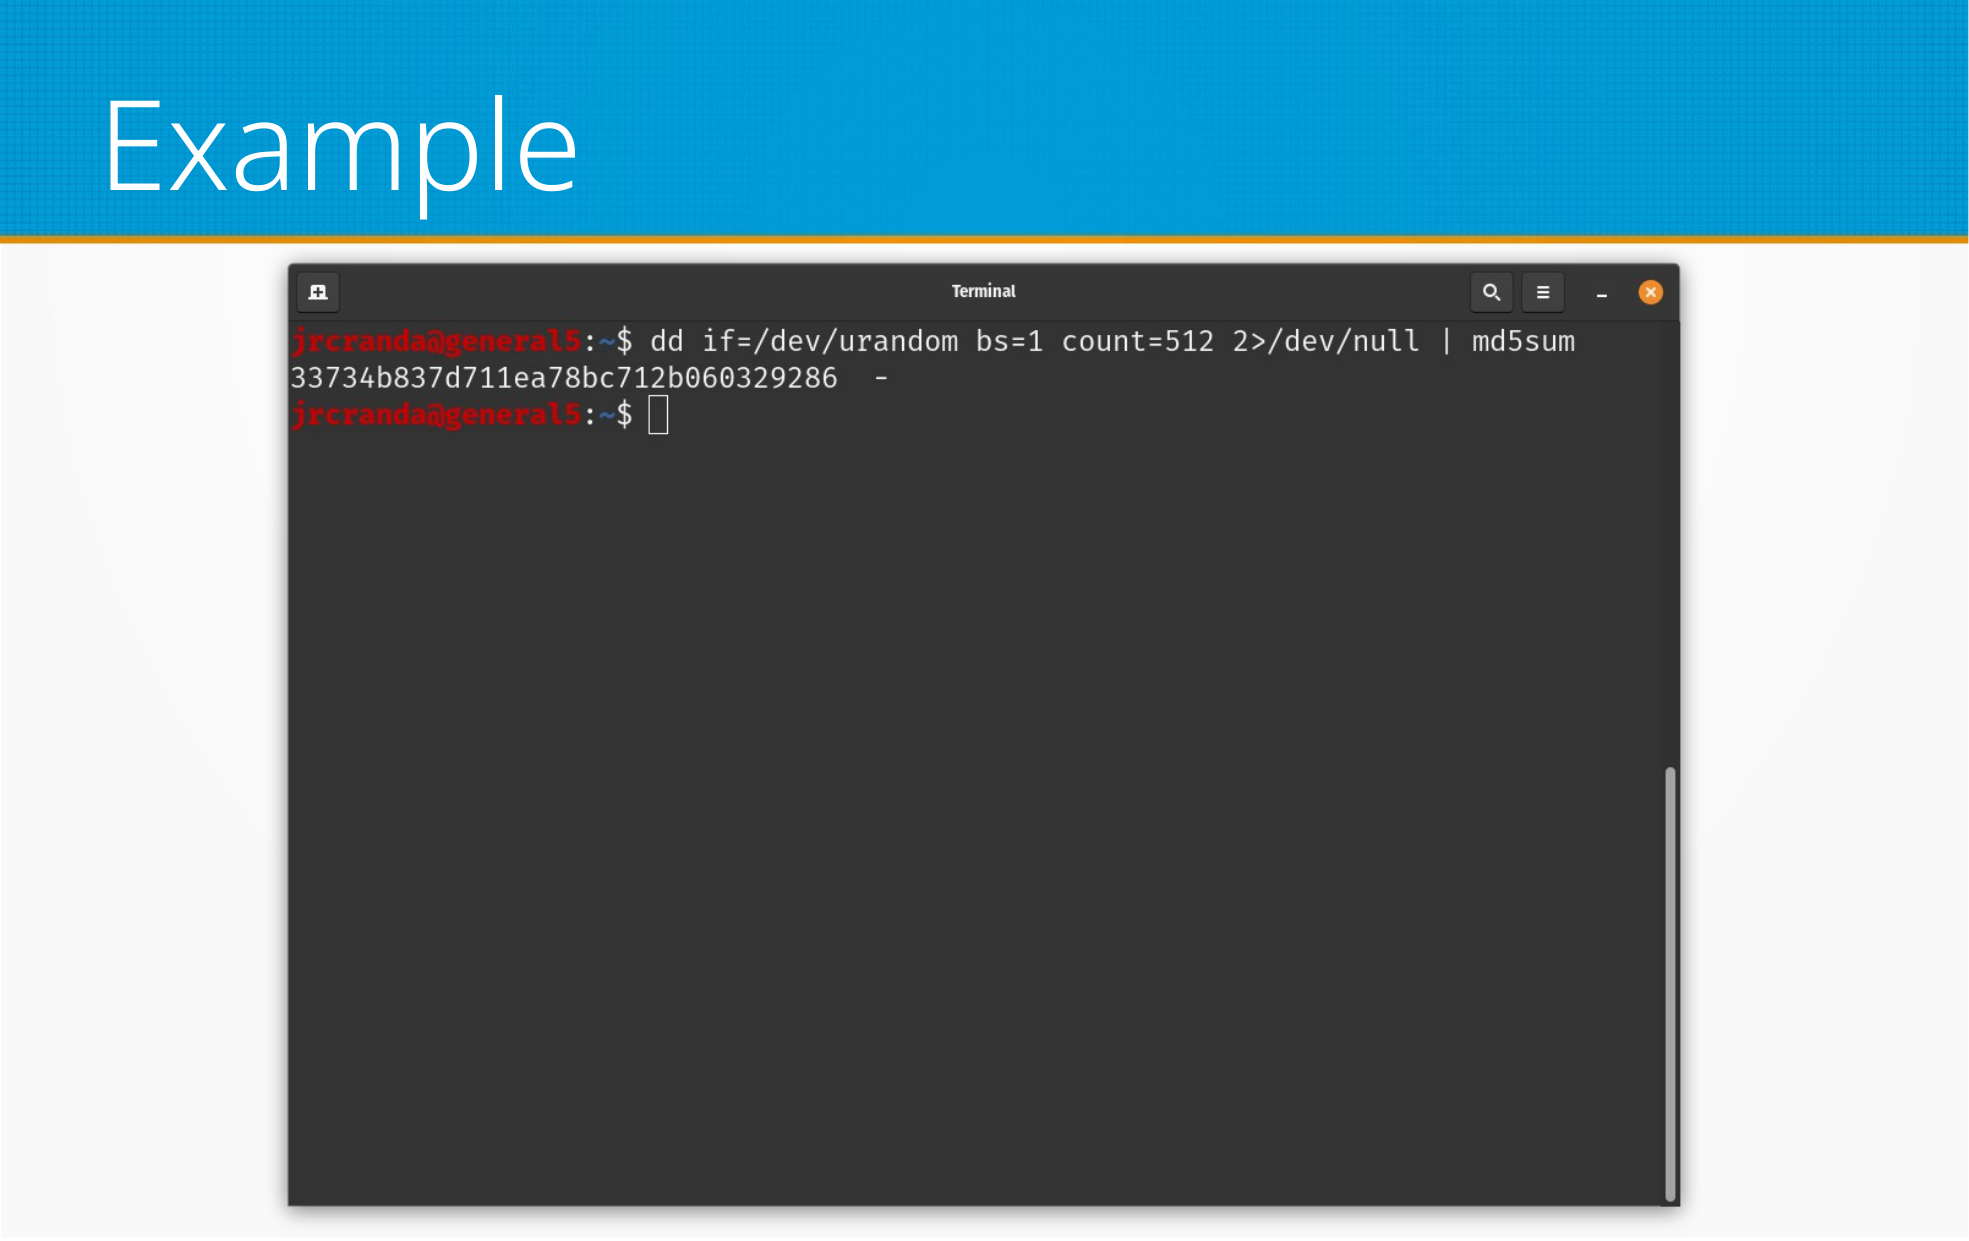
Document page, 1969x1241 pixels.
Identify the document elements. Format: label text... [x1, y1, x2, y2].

picture [0, 233, 1969, 1241]
title Example [98, 19, 1870, 227]
